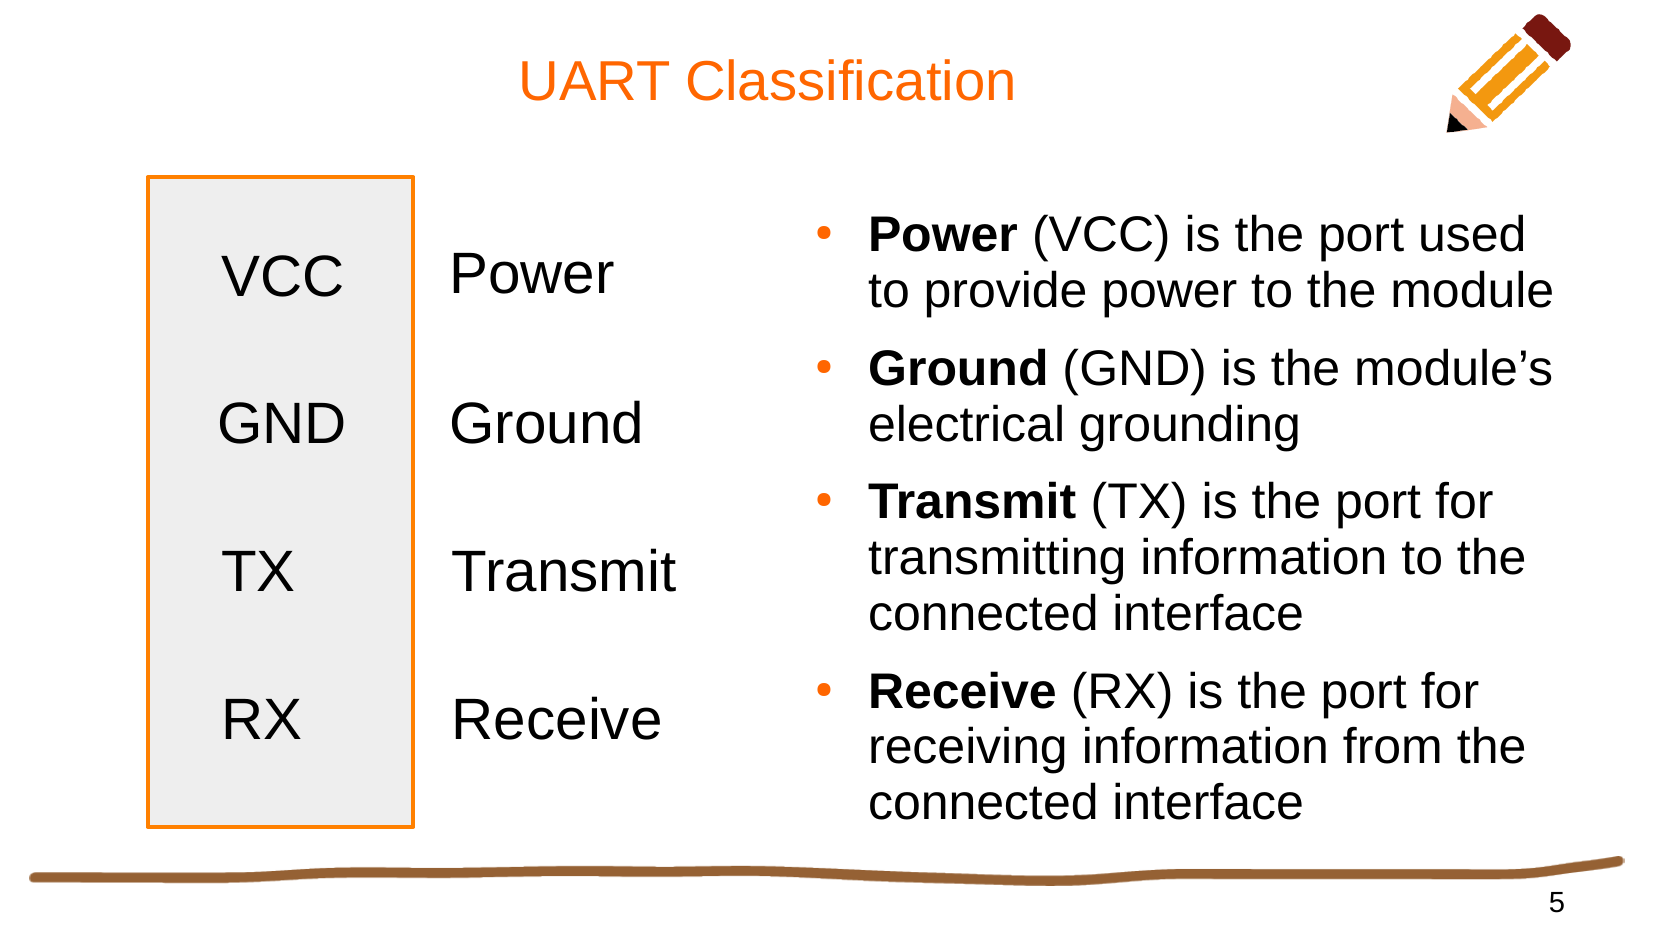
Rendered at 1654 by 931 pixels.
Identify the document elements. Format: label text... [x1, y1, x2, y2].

list Power (VCC) is the port used to provide power to the module Ground (GND) is the module’s electrical grounding Transmit (TX) is the port for transmitting information to the connected interface Receive (RX) is the port for receiving information from the connected interface [797, 206, 1565, 857]
picture [1446, 14, 1571, 133]
text_box TX [206, 531, 384, 621]
text_box Ground [434, 383, 680, 464]
title UART Classification [88, 29, 1447, 133]
text_box VCC [206, 236, 384, 325]
text_box Receive [437, 679, 682, 759]
text_box GND [202, 383, 380, 473]
text_box Power [434, 233, 680, 313]
text_box RX [206, 679, 384, 768]
picture [29, 856, 1625, 886]
text_box Transmit [437, 531, 703, 621]
text_box [147, 177, 414, 827]
